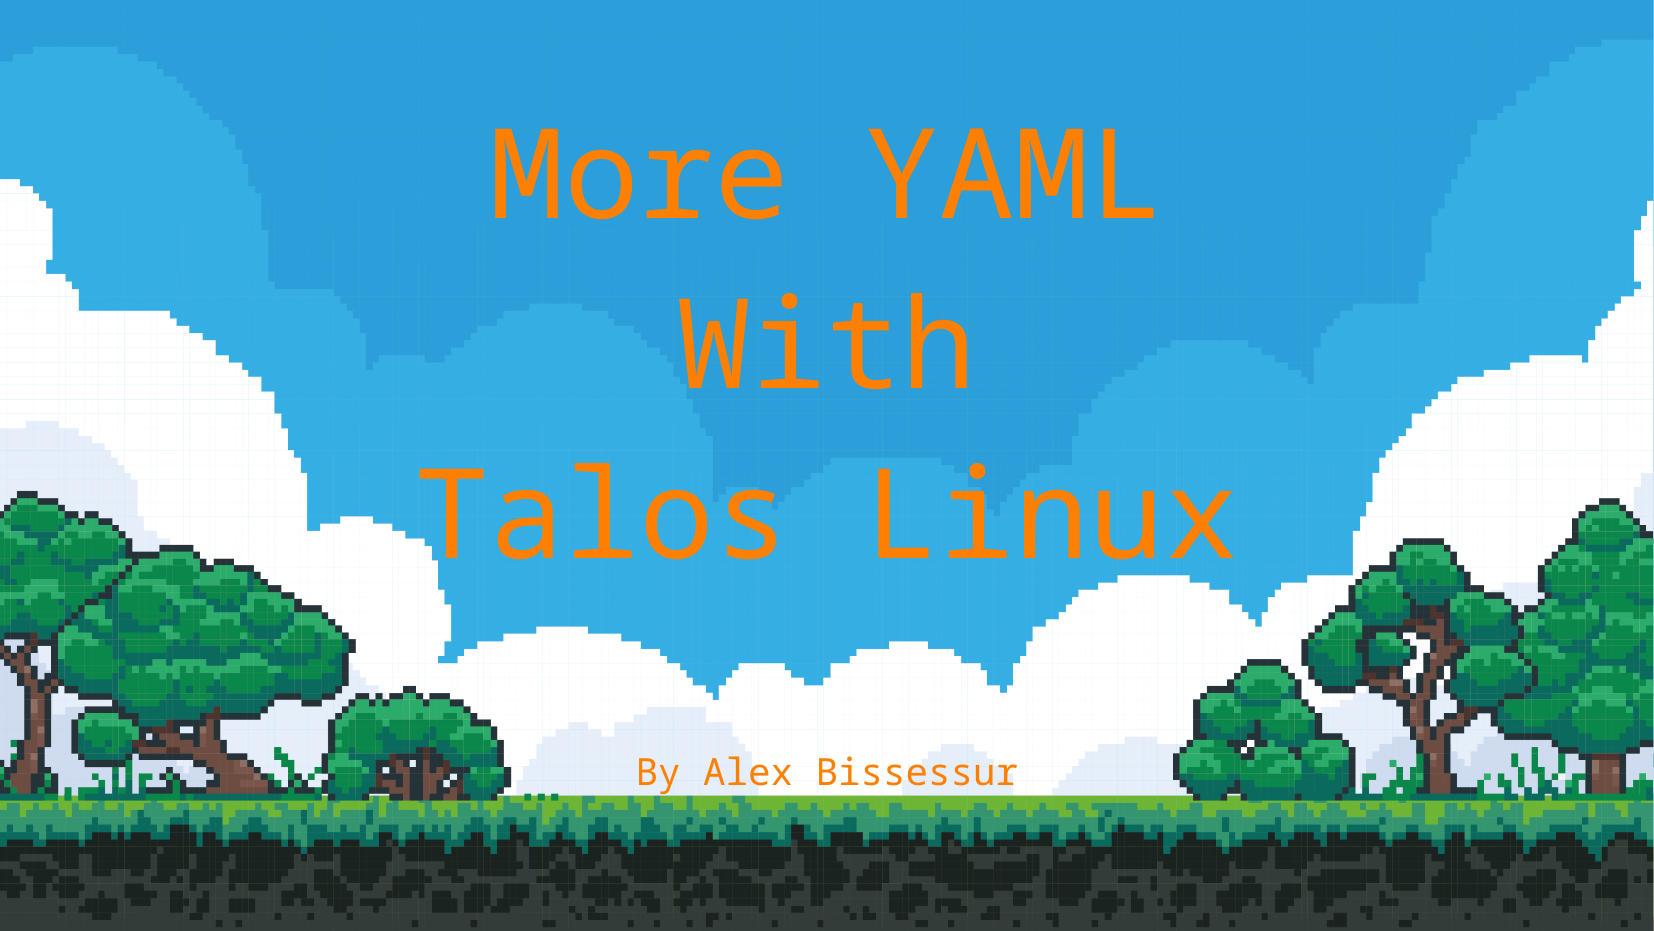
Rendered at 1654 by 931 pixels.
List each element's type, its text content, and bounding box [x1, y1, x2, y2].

text_box By Alex Bissessur [590, 738, 1063, 801]
text_box More YAML With Talos Linux [383, 76, 1270, 592]
picture [0, 0, 1654, 931]
